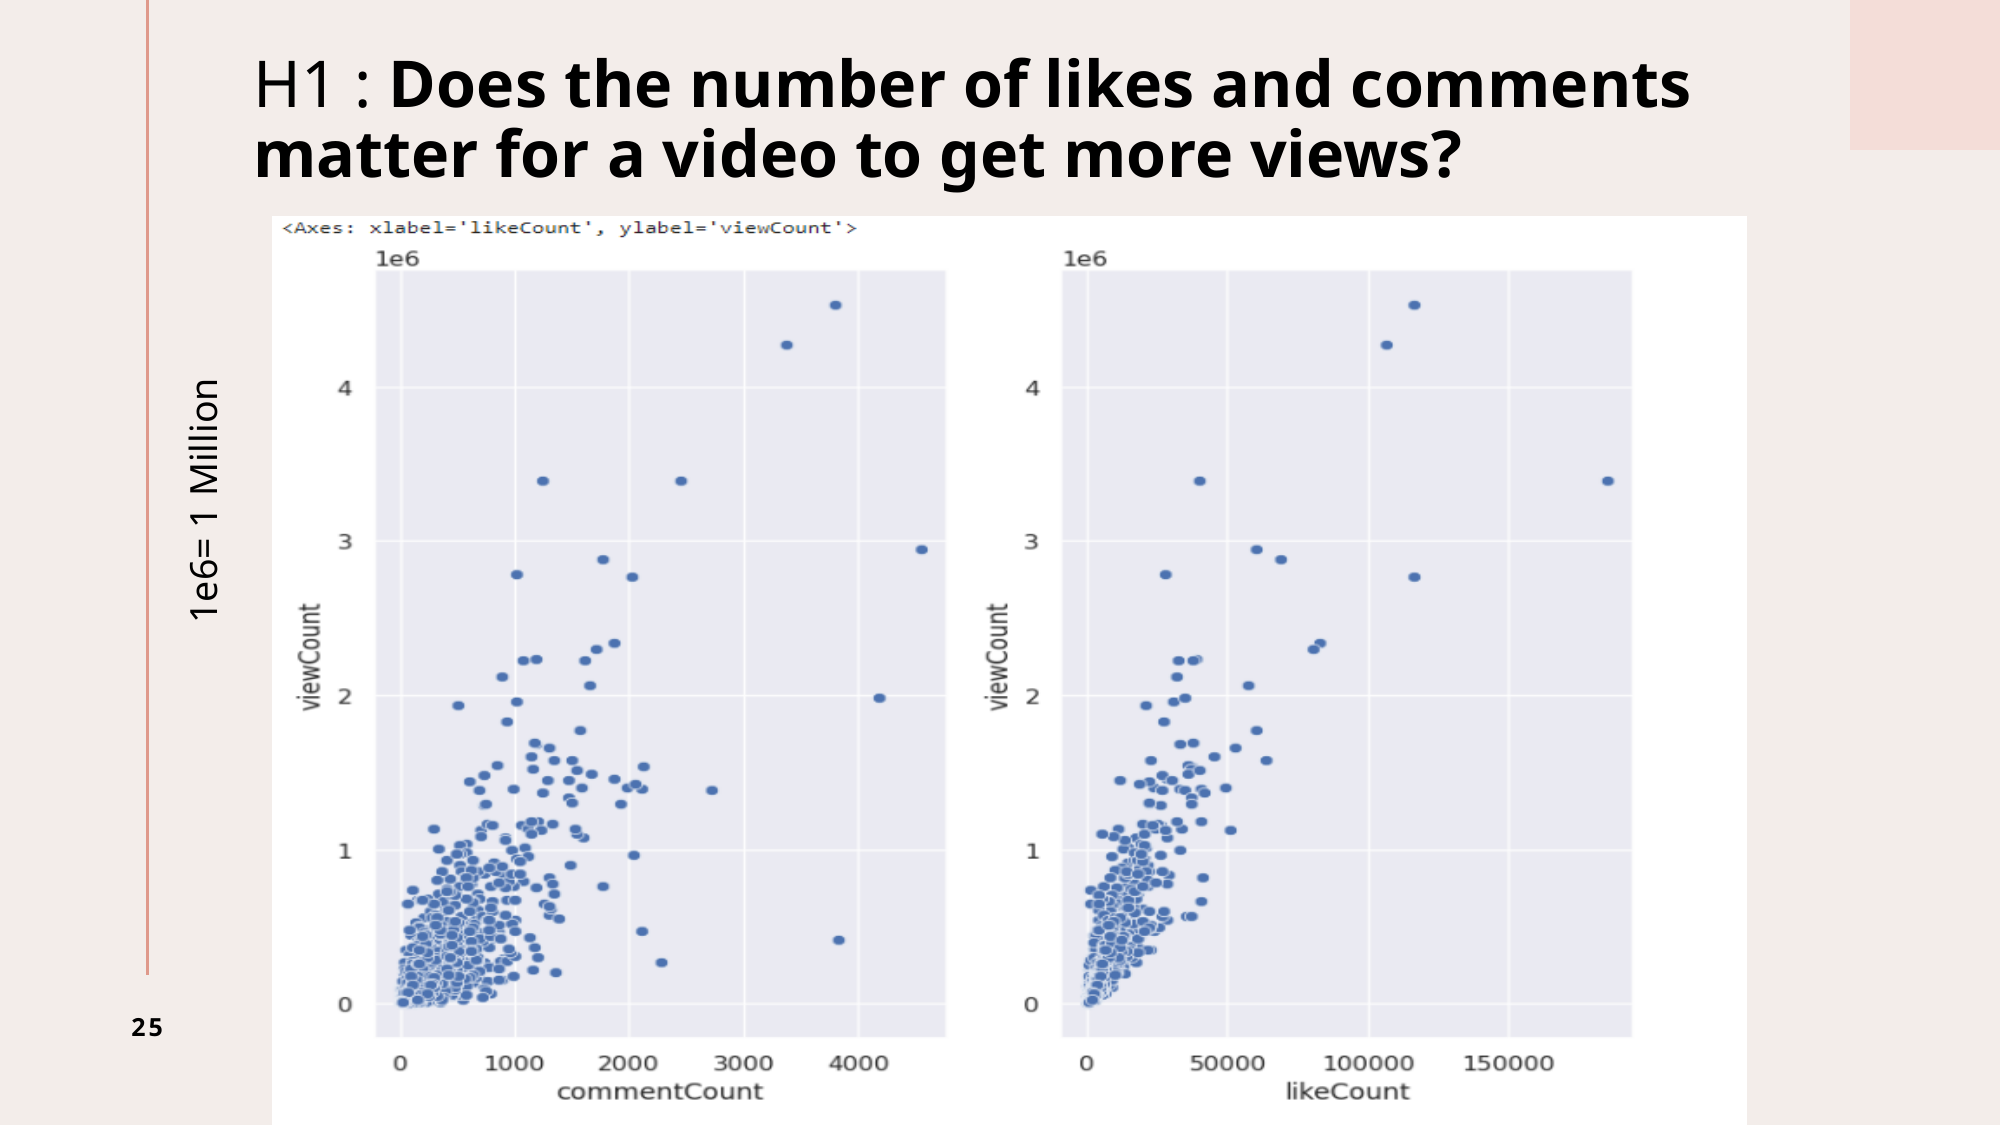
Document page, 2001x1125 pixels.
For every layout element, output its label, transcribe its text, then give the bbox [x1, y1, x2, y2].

title H1 : Does the number of likes and comments matter for a video to get more views? [253, 43, 1863, 278]
picture [272, 216, 1747, 1125]
text_box [67, 975, 227, 1082]
text_box 1e6= 1 Million [172, 366, 233, 639]
